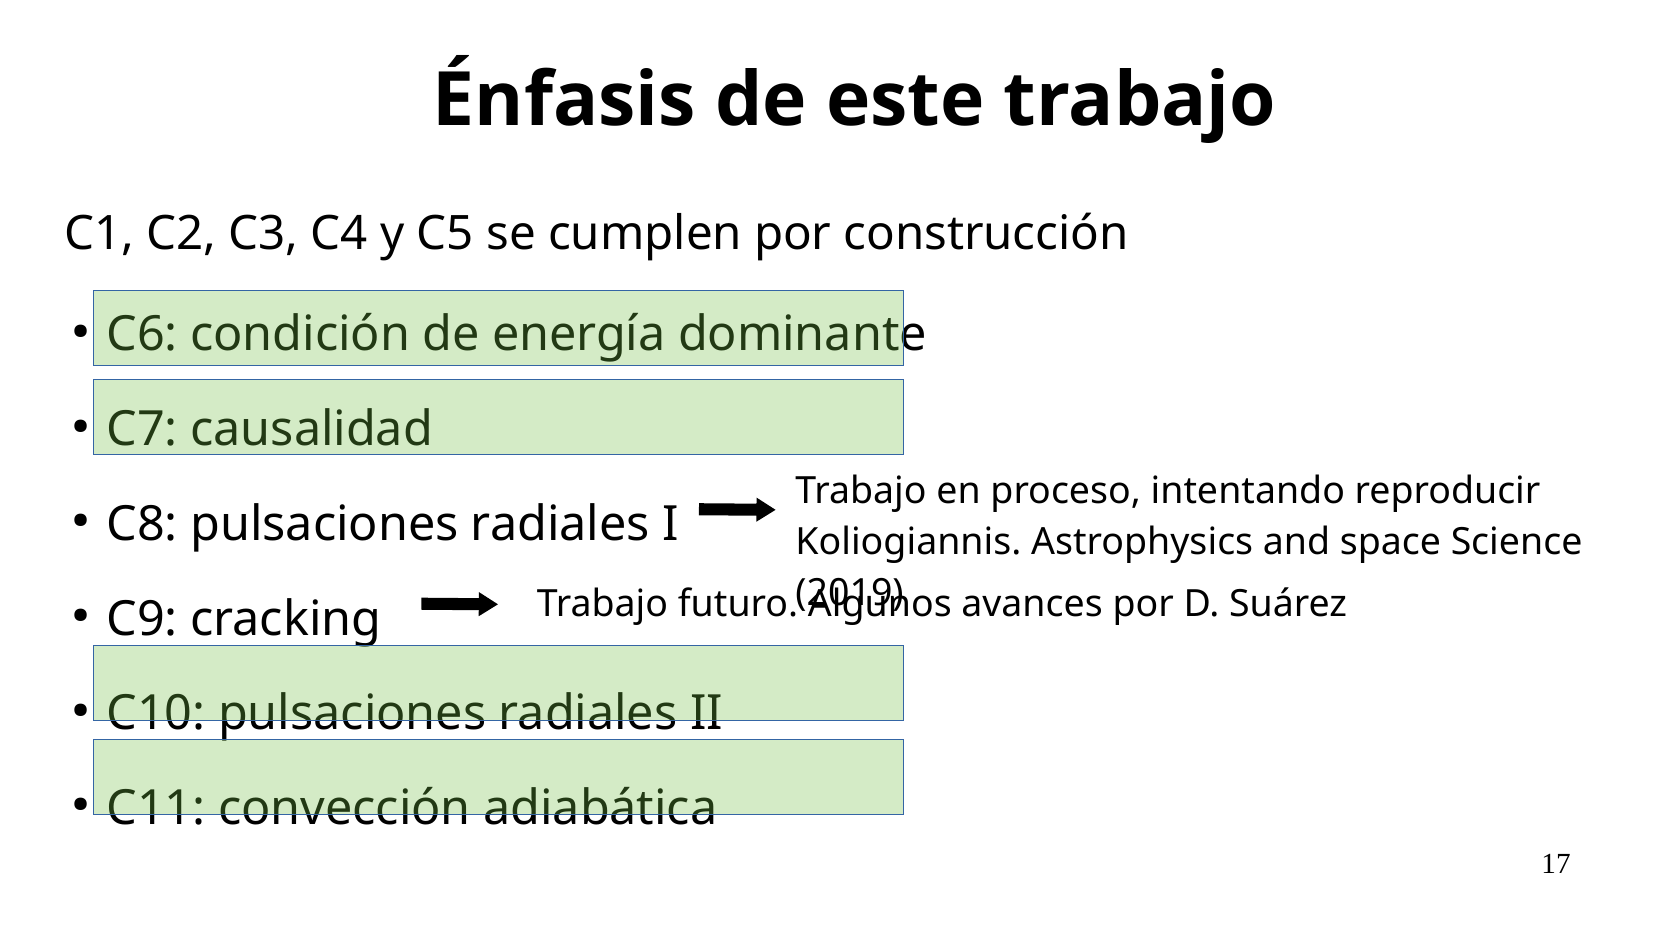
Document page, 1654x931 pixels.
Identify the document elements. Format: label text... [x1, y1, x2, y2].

text_box [93, 739, 904, 815]
title Énfasis de este trabajo [255, 29, 1456, 162]
text_box [421, 592, 498, 617]
text_box [698, 497, 776, 522]
text_box [93, 379, 904, 455]
text_box [93, 290, 904, 366]
list C1, C2, C3, C4 y C5 se cumplen por construcción [30, 198, 1324, 264]
text_box [93, 645, 904, 721]
text_box Trabajo futuro. Algunos avances por D. Suárez [522, 568, 1424, 673]
text_box Trabajo en proceso, intentando reproducir Koliogiannis. Astrophysics and space Science (2019) [780, 456, 1654, 561]
list C6: condición de energía dominante C7: causalidad C8: pulsaciones radiales I C9: cracking C10: pulsaciones radiales II C11: convección adiabática [72, 299, 1366, 844]
